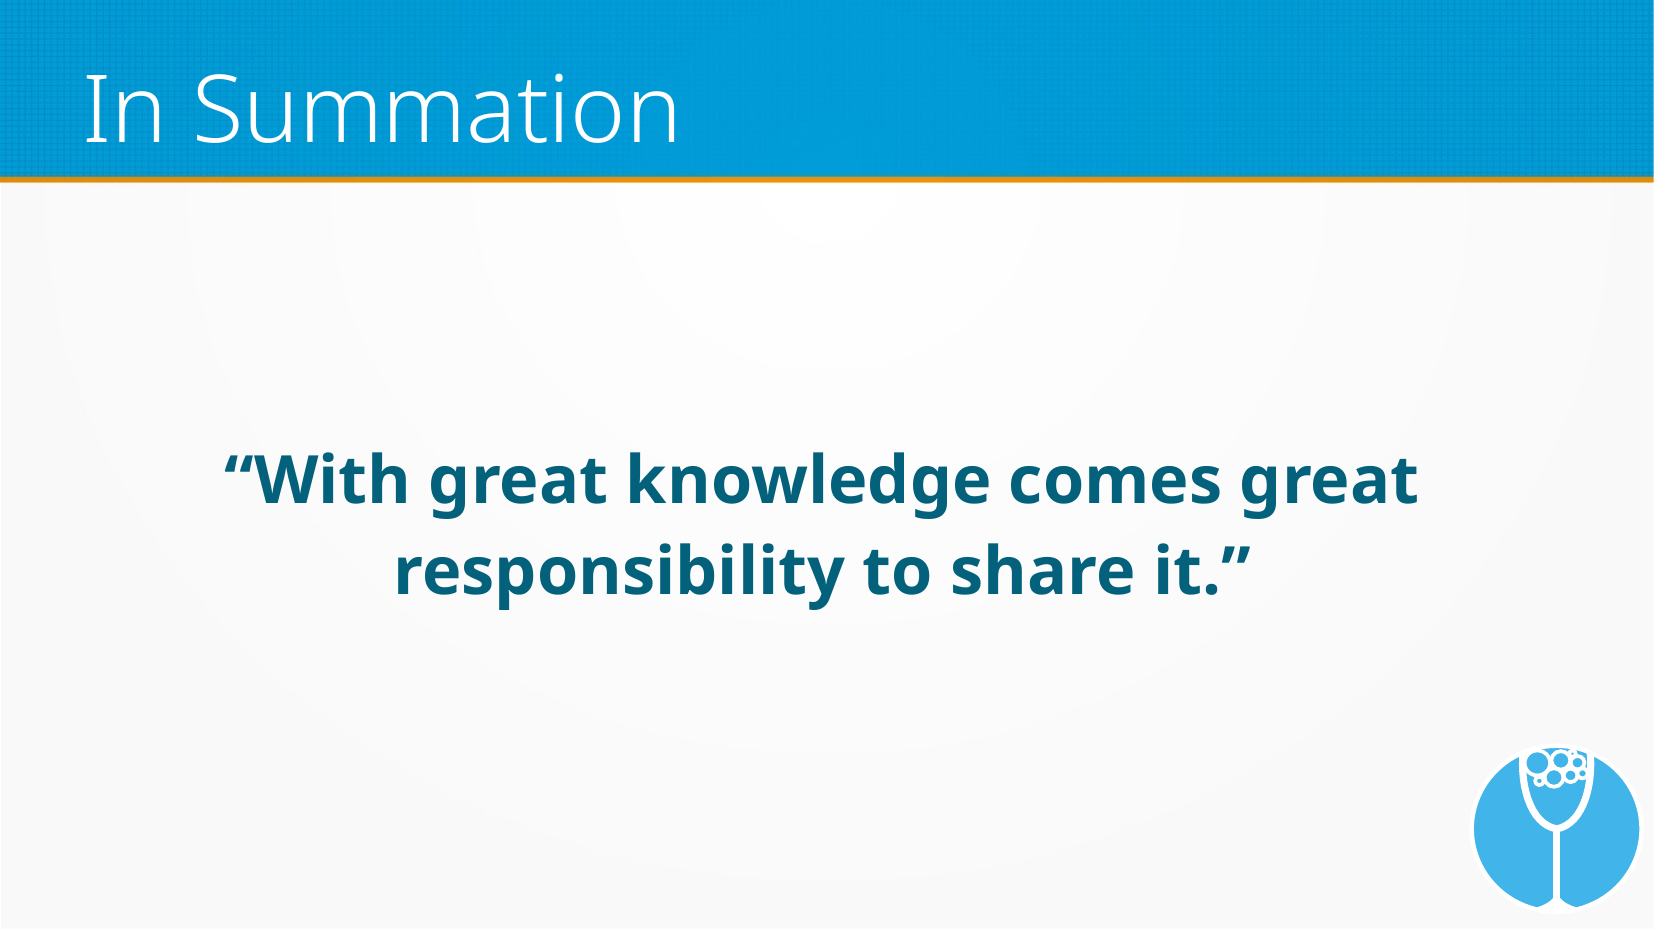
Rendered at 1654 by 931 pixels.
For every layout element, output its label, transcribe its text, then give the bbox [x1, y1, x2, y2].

subtitle “With great knowledge comes great responsibility to share it.” [82, 236, 1563, 811]
title In Summation [82, 14, 1571, 171]
picture [0, 175, 1654, 931]
